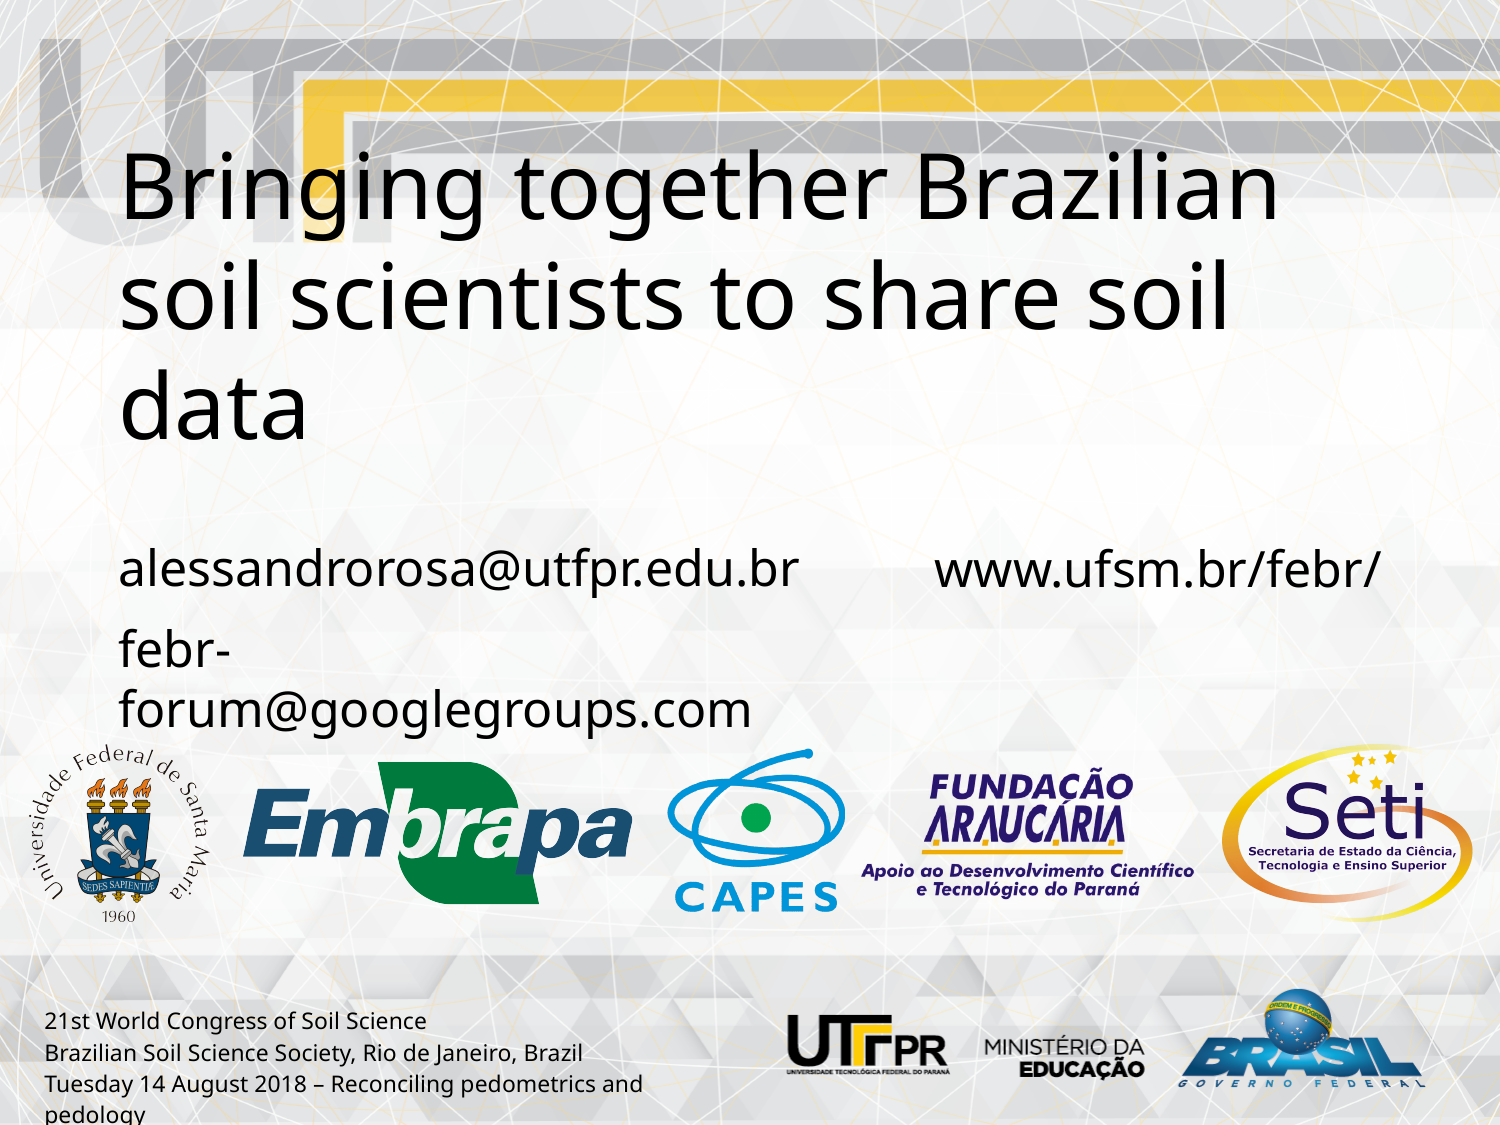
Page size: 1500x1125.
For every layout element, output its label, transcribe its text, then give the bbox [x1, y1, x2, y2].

title Bringing together Brazilian soil scientists to share soil data [103, 174, 1379, 465]
text_box alessandrorosa@utfpr.edu.br febr-forum@googlegroups.com [103, 529, 649, 672]
text_box www.ufsm.br/febr/ [649, 529, 1397, 672]
picture [122, 1112, 129, 1122]
text_box 21st World Congress of Soil Science Brazilian Soil Science Society, Rio de Janeiro, Brazil Tuesday 14 August 2018 – Reconciling pedometrics and pedology [29, 998, 751, 1105]
picture [0, 0, 1500, 1125]
picture [48, 1112, 55, 1122]
